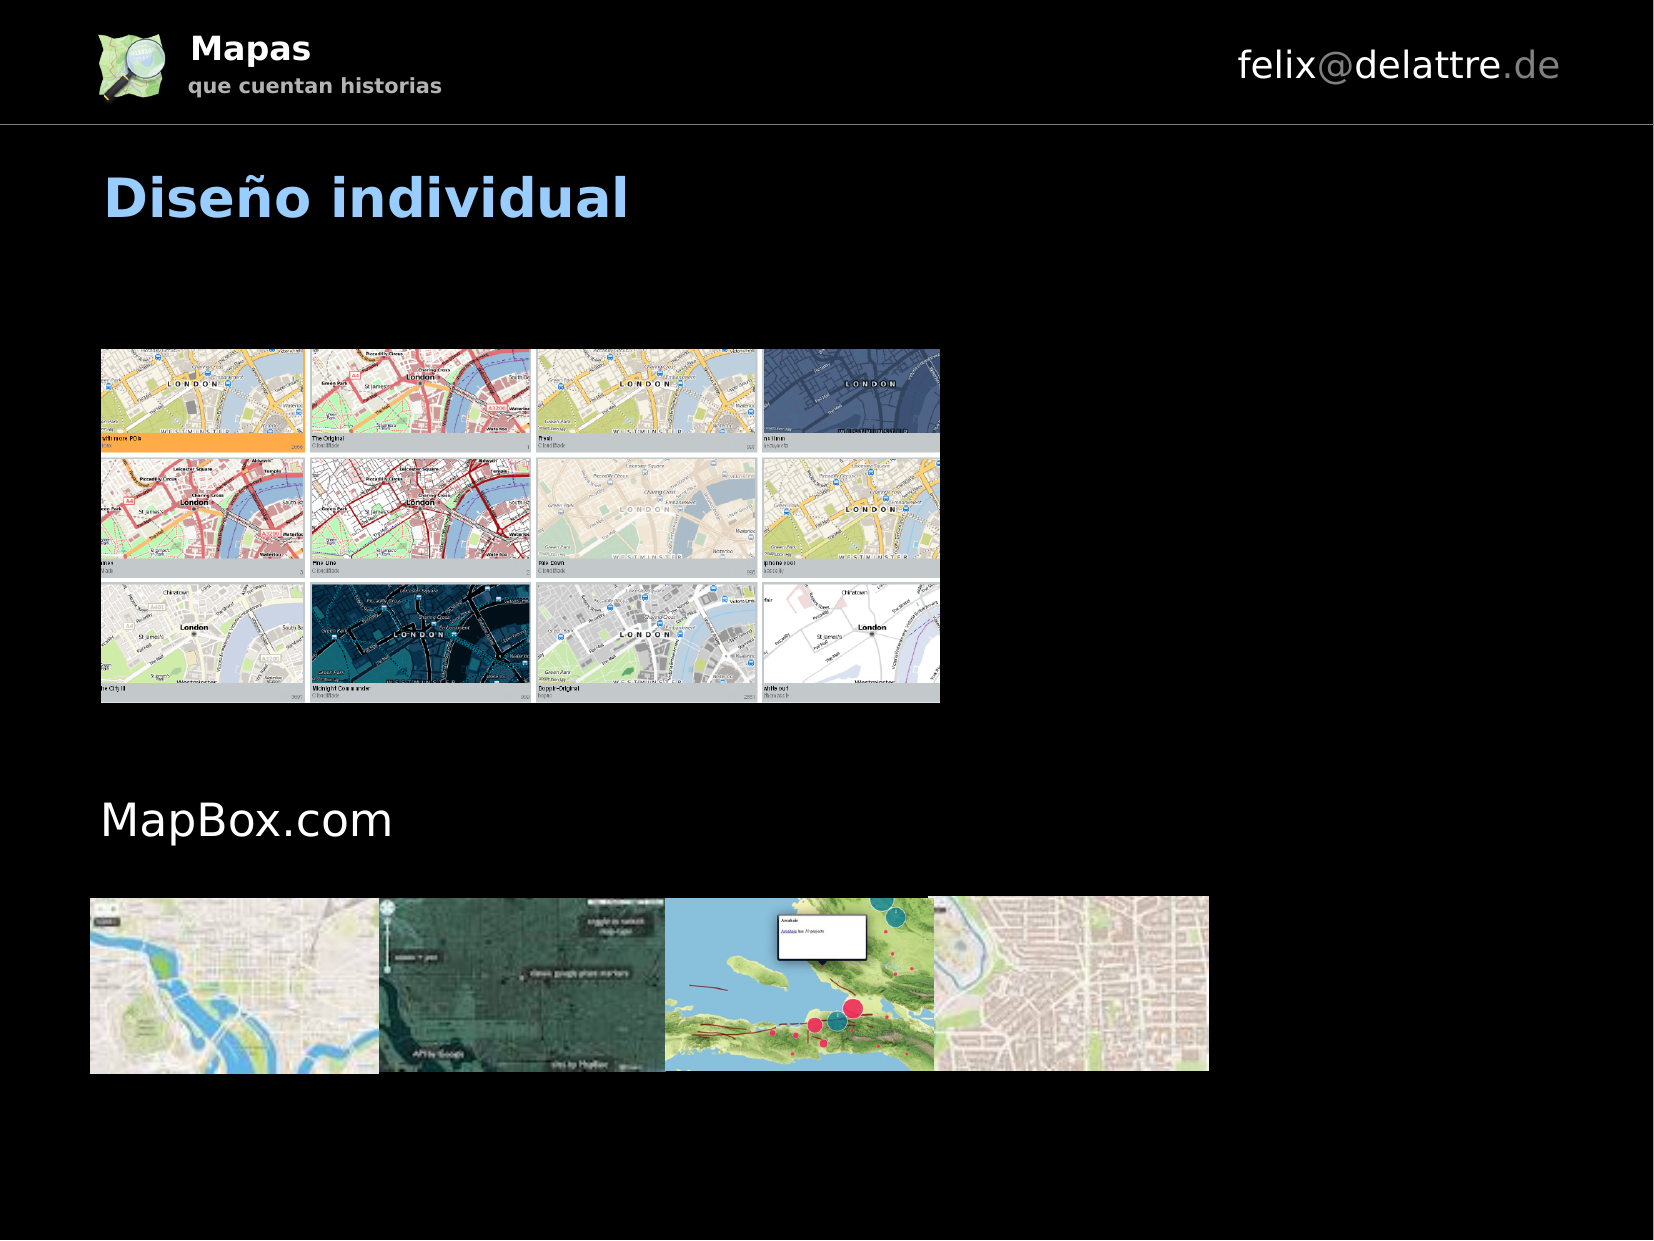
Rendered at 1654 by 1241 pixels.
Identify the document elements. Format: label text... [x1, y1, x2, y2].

title Diseño individual [103, 107, 1592, 291]
picture [95, 34, 169, 107]
text_box MapBox.com [76, 777, 1583, 864]
picture [90, 896, 1209, 1074]
picture [101, 349, 940, 703]
